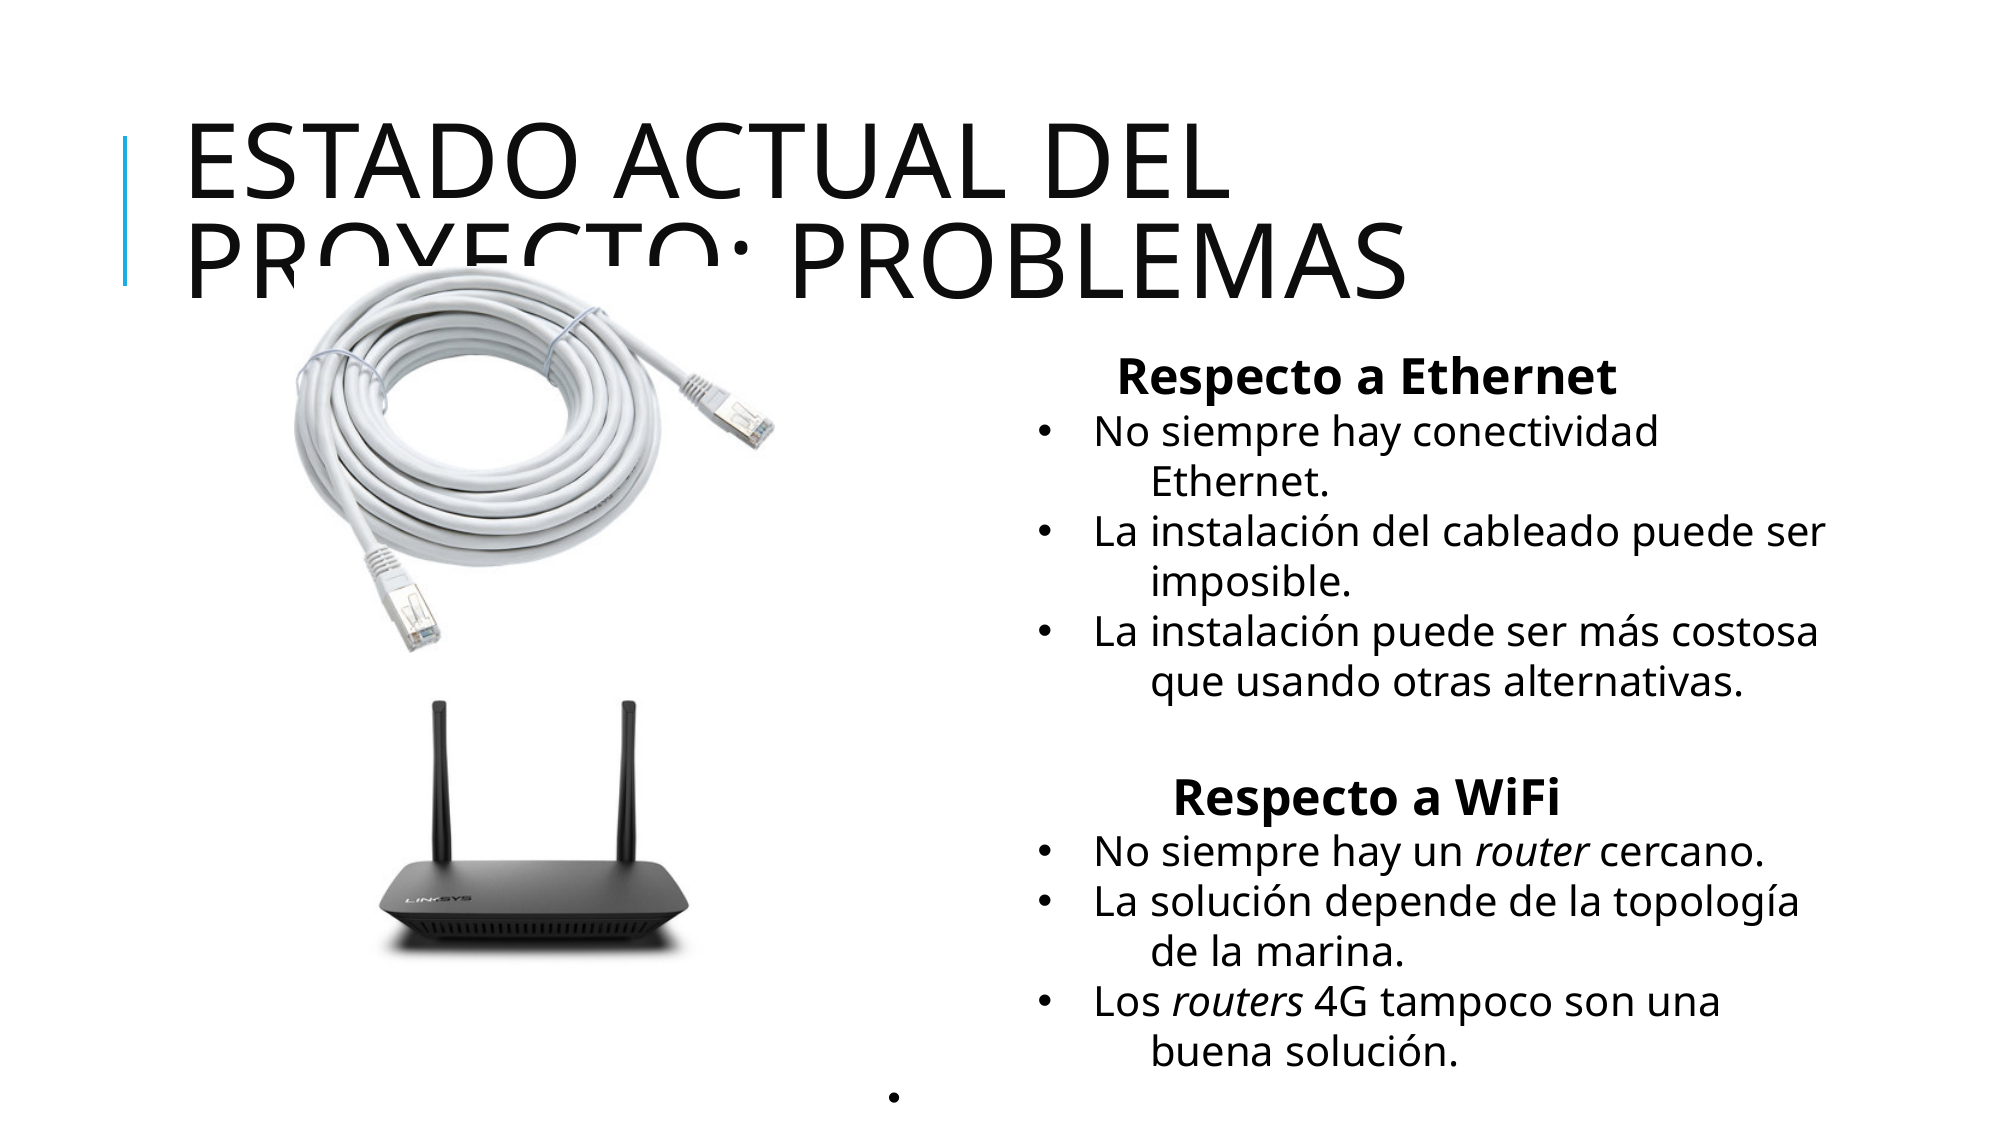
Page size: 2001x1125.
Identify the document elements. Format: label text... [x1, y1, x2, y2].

picture [294, 266, 775, 653]
title Estado actual del proyecto: Problemas [168, 96, 1763, 343]
picture [363, 675, 706, 976]
text_box Respecto a Ethernet No siempre hay conectividad Ethernet. La instalación del cableado puede ser imposible. La instalación puede ser más costosa que usando otras alternativas. Respecto a WiFi No siempre hay un router cercano. La solución depende de la topología de la marina. Los routers 4G tampoco son una buena solución. [872, 337, 1863, 984]
